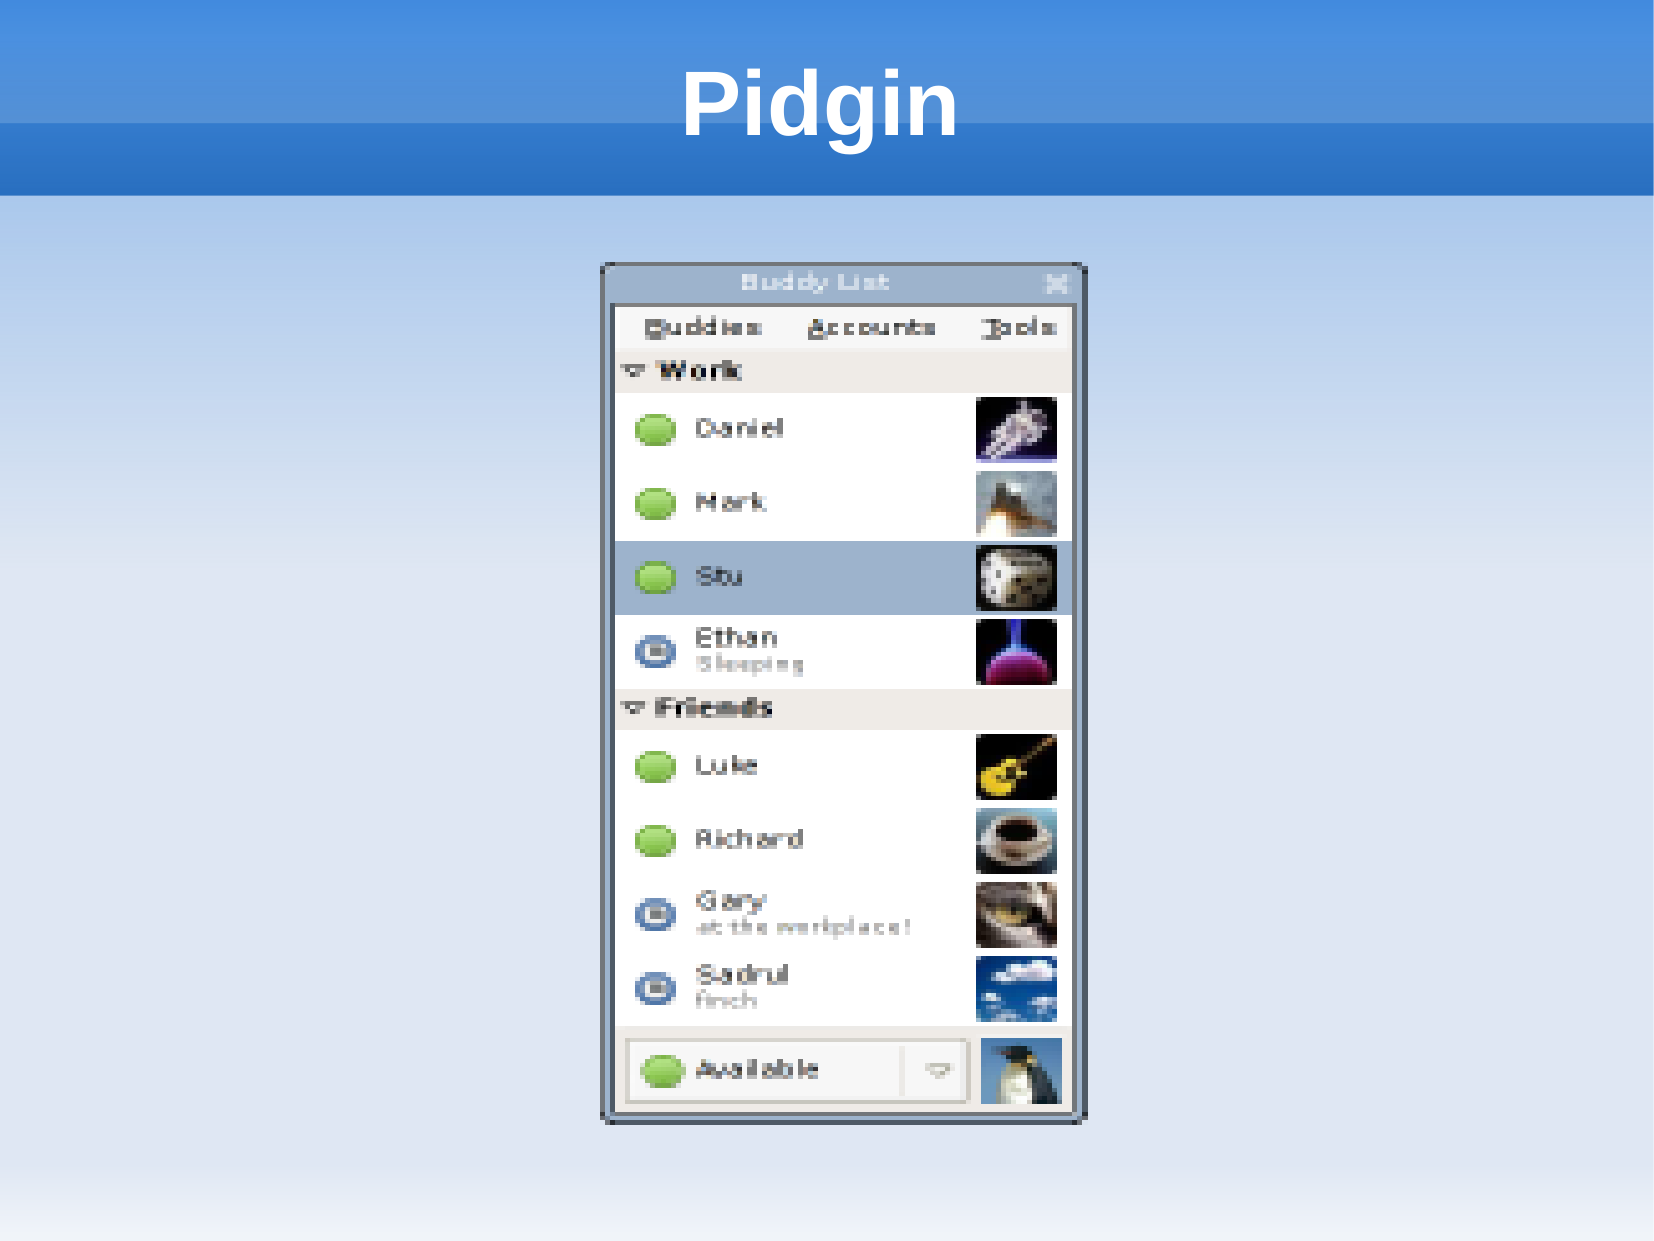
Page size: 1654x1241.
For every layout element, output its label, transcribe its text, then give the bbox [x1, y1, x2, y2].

picture [0, 0, 1654, 1241]
title Pidgin [76, 7, 1565, 200]
